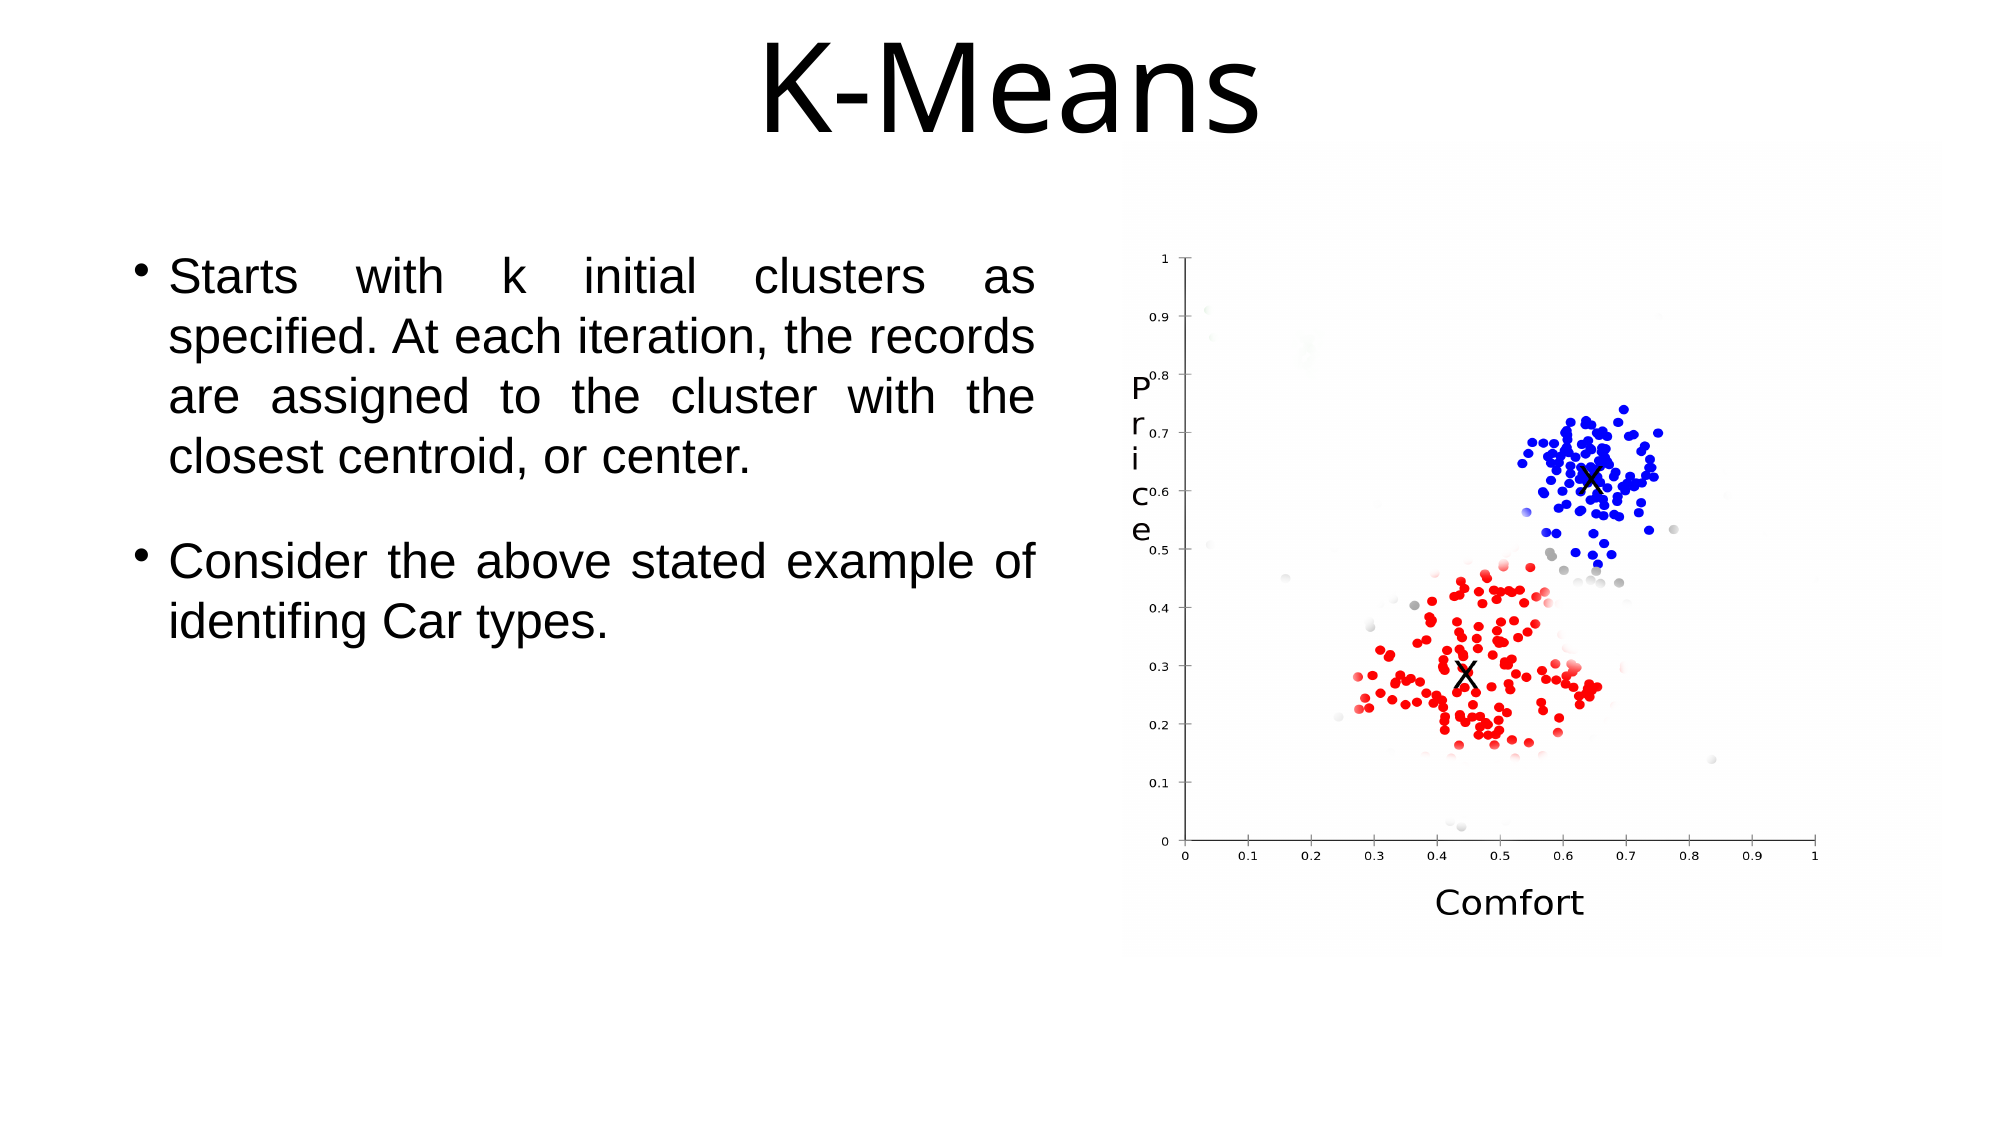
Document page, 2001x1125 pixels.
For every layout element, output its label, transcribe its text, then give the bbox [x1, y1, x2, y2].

text_box Starts with k initial clusters as specified. At each iteration, the records are assigned to the cluster with the closest centroid, or center. Consider the above stated example of identifing Car types. [118, 236, 1051, 1087]
text_box K-Means [259, 10, 1760, 166]
picture [1122, 141, 1942, 957]
